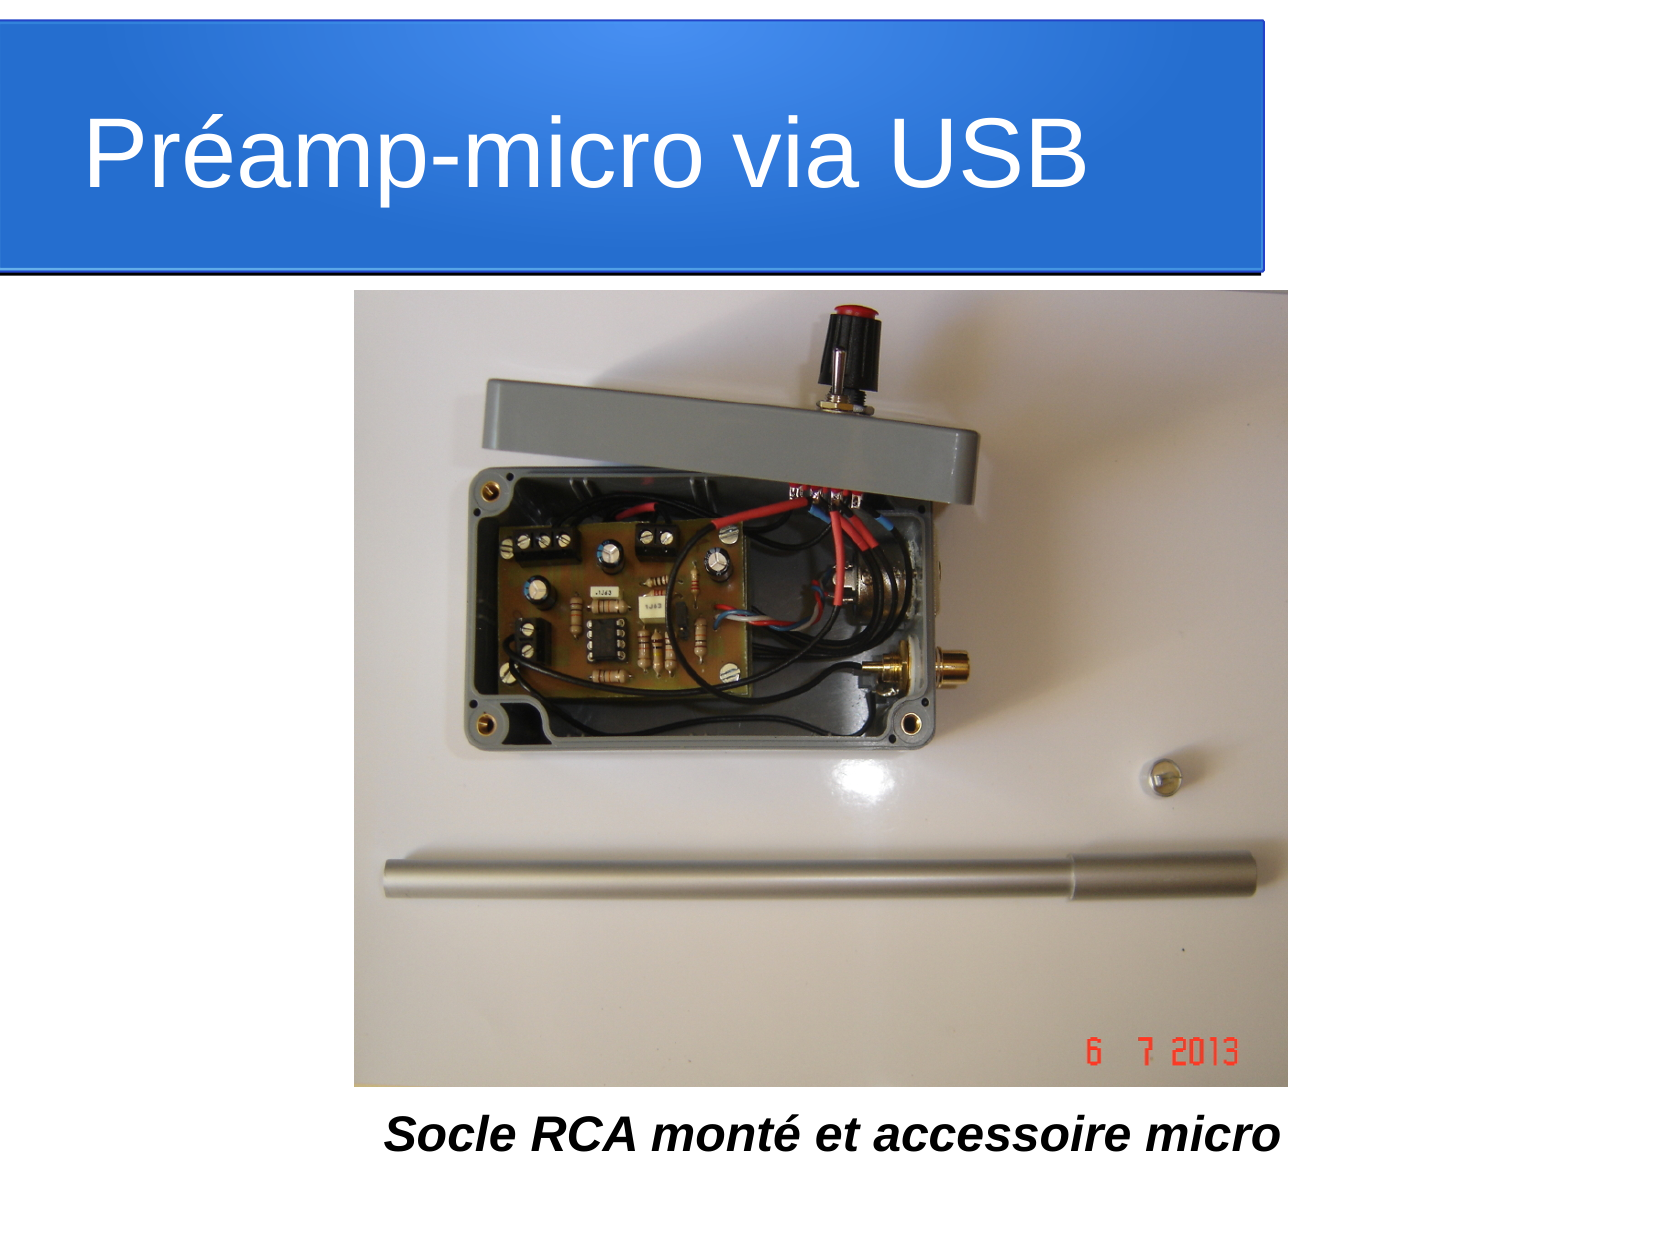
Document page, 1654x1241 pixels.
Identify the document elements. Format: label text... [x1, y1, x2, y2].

text_box Socle RCA monté et accessoire micro [307, 1098, 1359, 1169]
title Préamp-micro via USB [82, 49, 1250, 257]
picture [354, 290, 1288, 1087]
